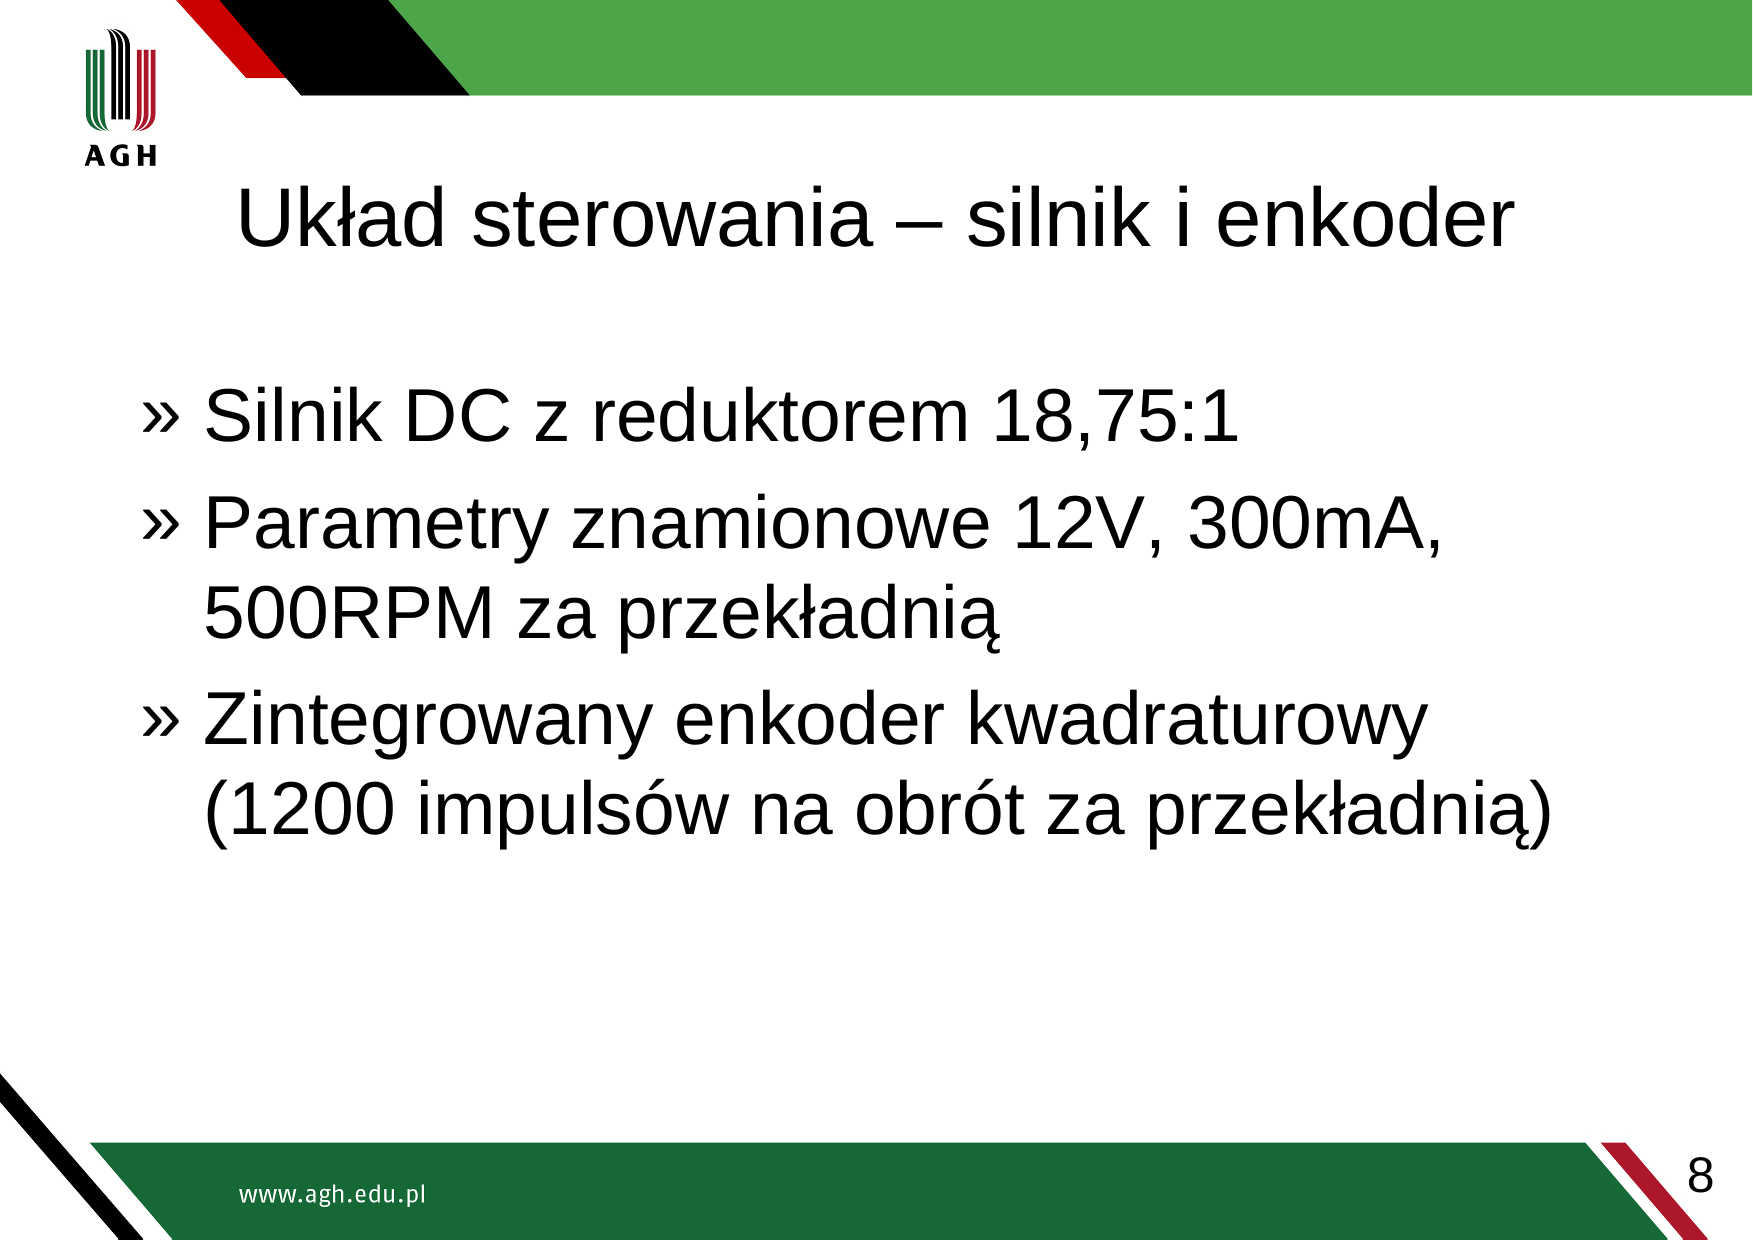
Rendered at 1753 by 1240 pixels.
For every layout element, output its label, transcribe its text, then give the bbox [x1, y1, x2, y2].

picture [0, 0, 1753, 1240]
list Silnik DC z reduktorem 18,75:1 Parametry znamionowe 12V, 300mA, 500RPM za przekładnią Zintegrowany enkoder kwadraturowy (1200 impulsów na obrót za przekładnią) [131, 358, 1622, 1103]
title Układ sterowania – silnik i enkoder [131, 110, 1622, 317]
